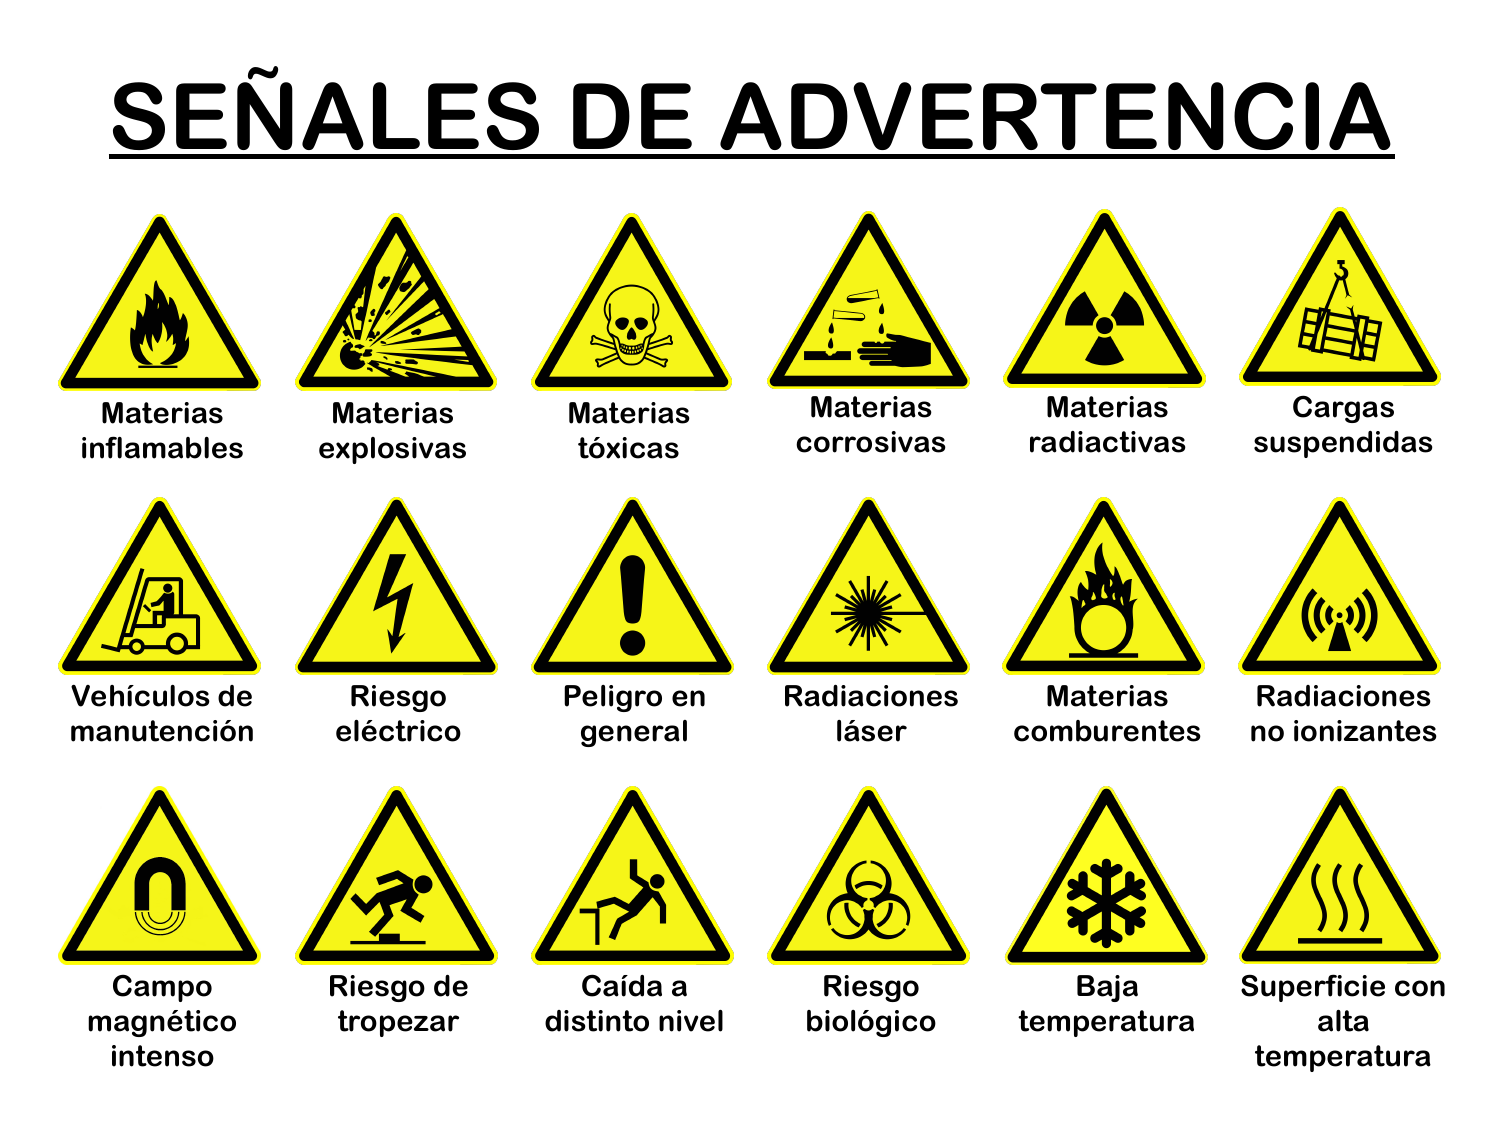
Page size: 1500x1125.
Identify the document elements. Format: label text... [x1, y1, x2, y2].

picture [1239, 786, 1441, 964]
title SEÑALES DE ADVERTENCIA [76, 42, 1427, 183]
picture [1002, 497, 1205, 674]
text_box Radiaciones láser [755, 674, 987, 751]
picture [767, 786, 970, 964]
text_box Superficie con alta temperatura [1228, 964, 1459, 1075]
text_box Vehículos de manutención [47, 674, 278, 751]
picture [1239, 207, 1441, 385]
picture [295, 213, 497, 391]
picture [767, 211, 970, 385]
text_box Peligro en general [519, 674, 750, 751]
text_box Materias radiactivas [992, 385, 1223, 462]
picture [58, 497, 261, 674]
picture [1238, 497, 1441, 674]
text_box Baja temperatura [992, 964, 1223, 1040]
text_box Materias corrosivas [755, 385, 987, 462]
text_box Riesgo eléctrico [283, 674, 514, 716]
picture [531, 213, 732, 391]
picture [531, 786, 734, 964]
picture [295, 497, 498, 674]
picture [997, 786, 1216, 964]
picture [531, 497, 734, 674]
picture [767, 497, 970, 674]
text_box Materias inflamables [47, 391, 277, 468]
picture [58, 214, 261, 391]
text_box Materias comburentes [992, 674, 1223, 751]
picture [295, 786, 498, 964]
picture [1003, 209, 1206, 385]
text_box Materias tóxicas [513, 391, 745, 468]
text_box Caída a distinto nivel [519, 964, 750, 1040]
text_box Riesgo de tropezar [283, 964, 514, 1040]
text_box Campo magnético intenso [47, 964, 278, 1075]
picture [58, 786, 261, 964]
text_box Radiaciones no ionizantes [1228, 674, 1459, 751]
text_box Cargas suspendidas [1228, 385, 1459, 462]
text_box Materias explosivas [277, 391, 509, 468]
text_box Riesgo biológico [755, 964, 987, 1040]
